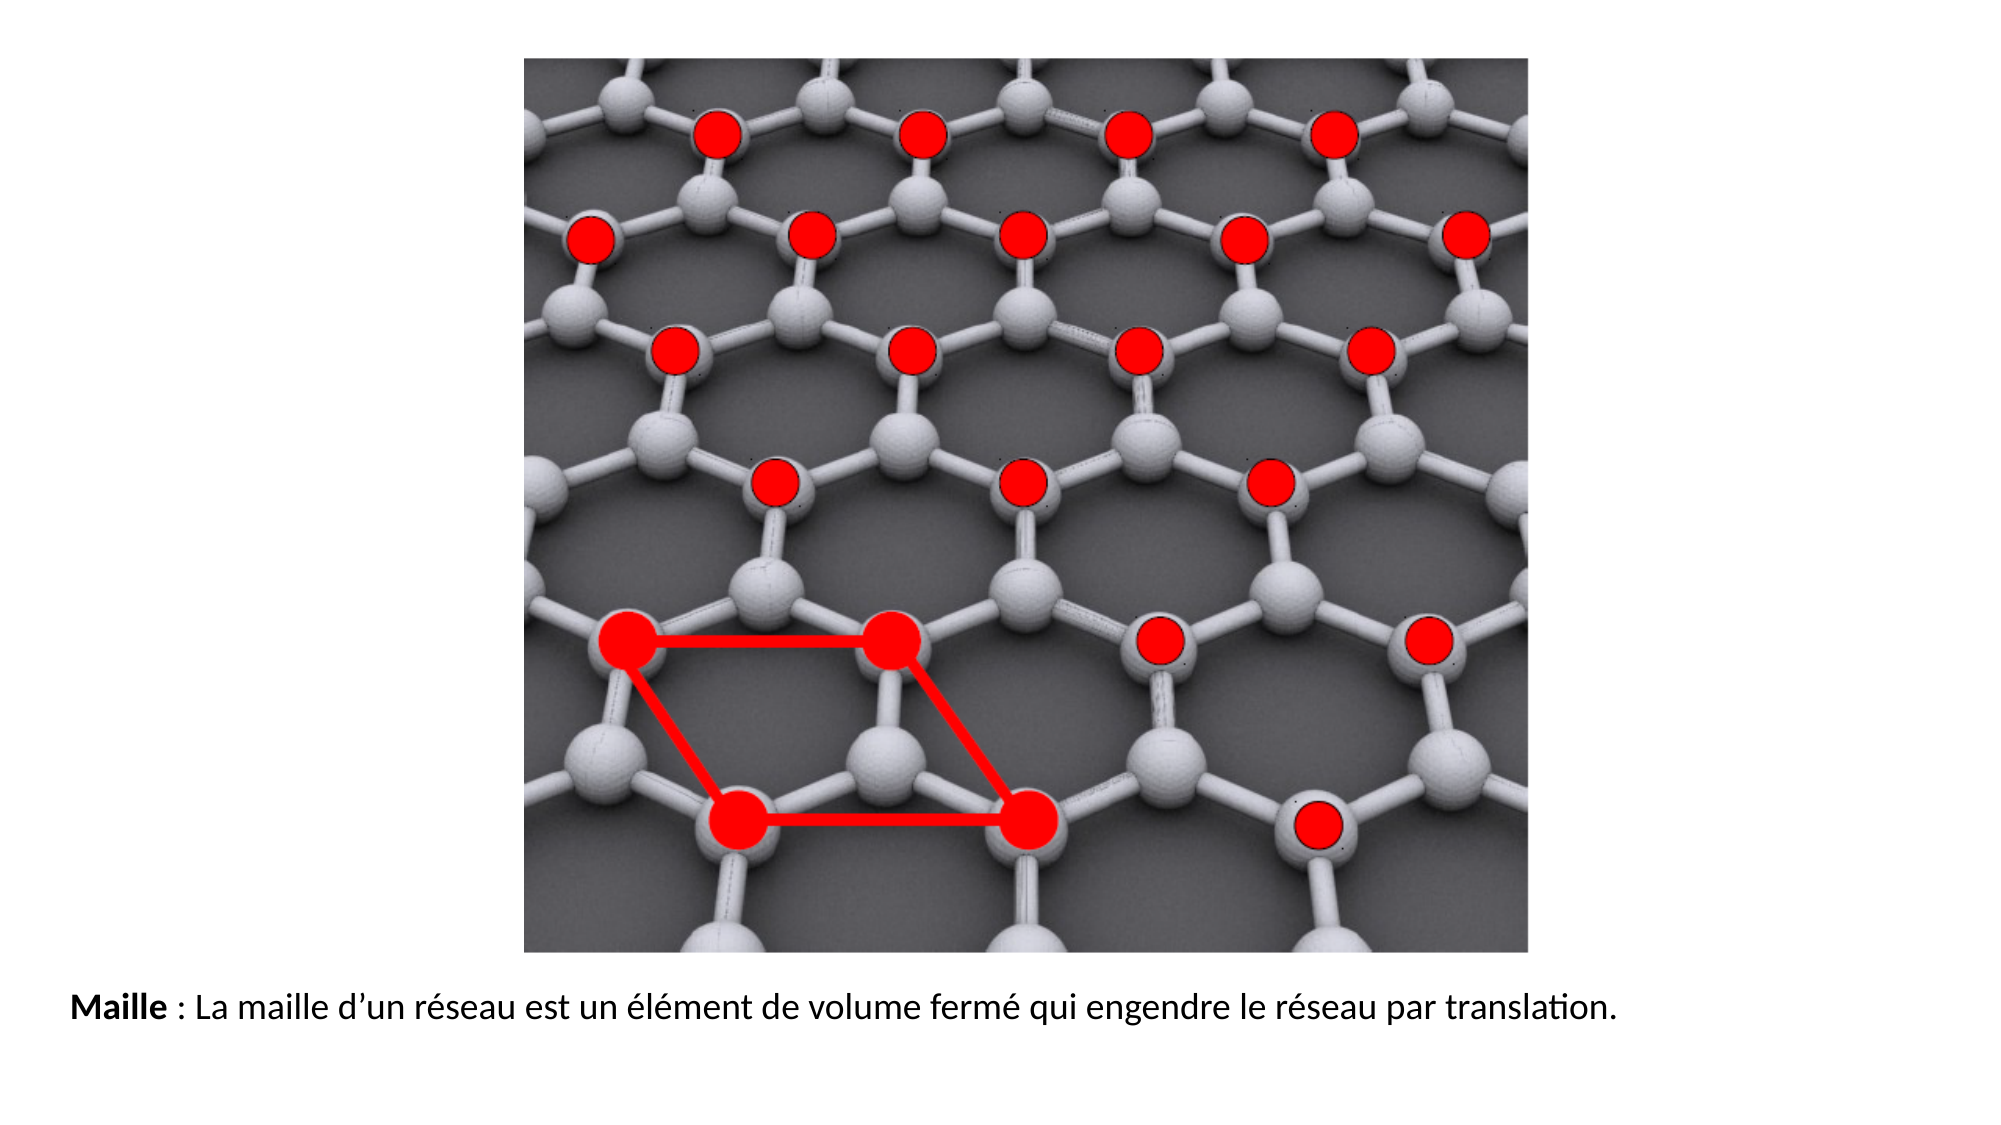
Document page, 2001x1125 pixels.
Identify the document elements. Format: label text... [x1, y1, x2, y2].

text_box Maille : La maille d’un réseau est un élément de volume fermé qui engendre le réseau par translation. [55, 974, 1945, 1035]
picture [524, 57, 1533, 956]
